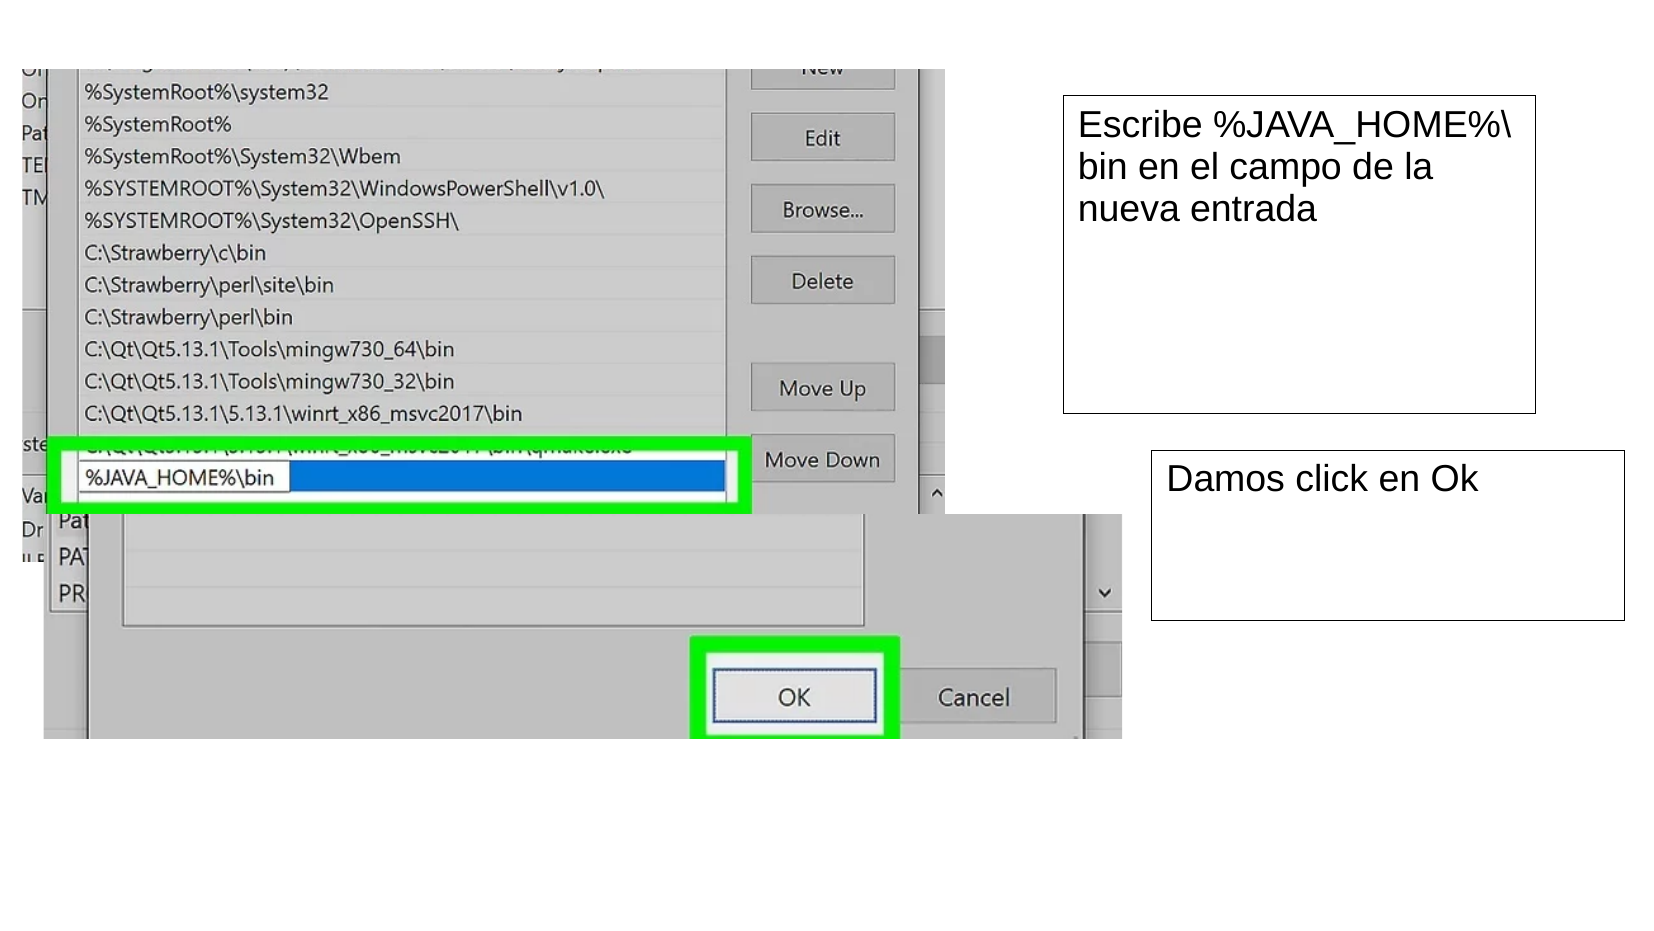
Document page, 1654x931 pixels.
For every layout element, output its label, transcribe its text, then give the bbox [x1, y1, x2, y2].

text_box Escribe %JAVA_HOME%\bin en el campo de la nueva entrada [1063, 95, 1536, 414]
text_box Damos click en Ok [1151, 450, 1625, 621]
picture [22, 69, 1123, 739]
